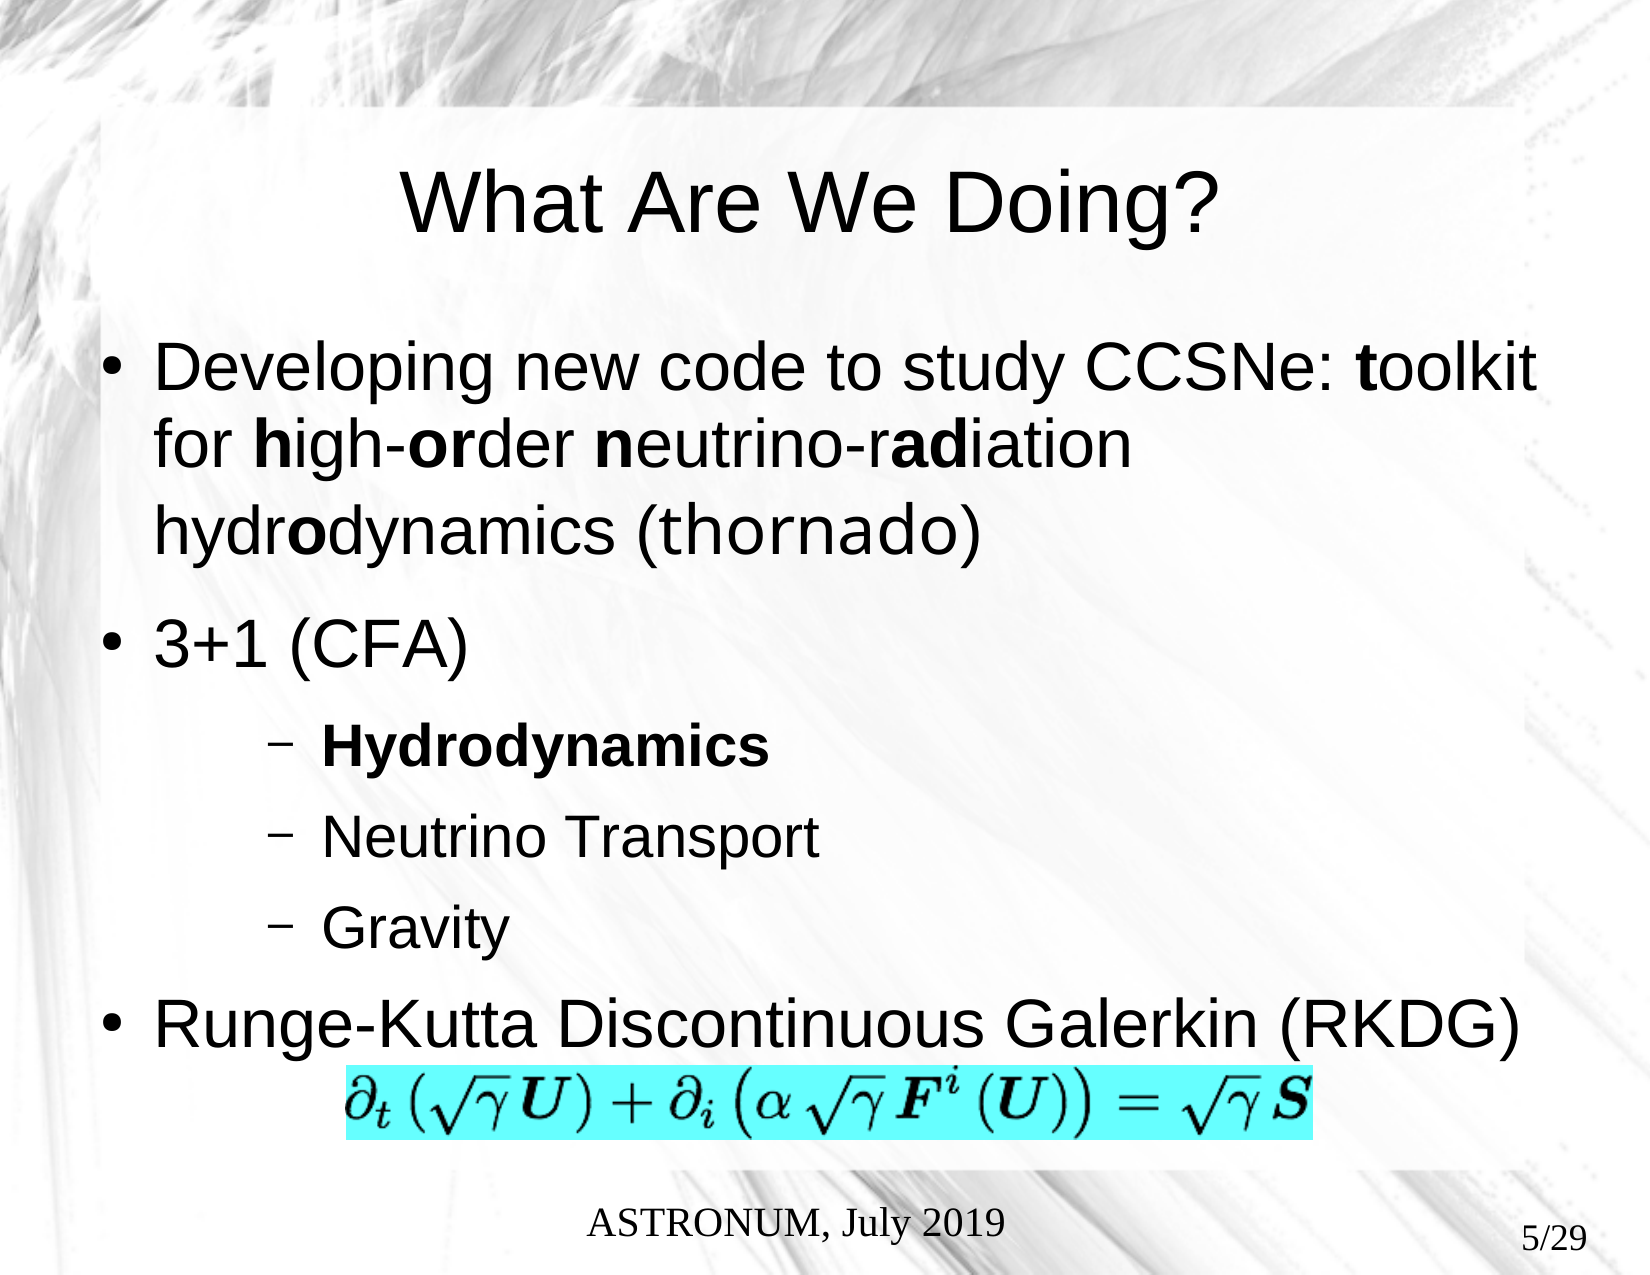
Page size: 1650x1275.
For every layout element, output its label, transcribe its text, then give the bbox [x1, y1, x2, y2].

title What Are We Doing? [117, 115, 1503, 288]
list Developing new code to study CCSNe: toolkit for high-order neutrino-radiation hydrodynamics (thornado) 3+1 (CFA) Hydrodynamics Neutrino Transport Gravity Runge-Kutta Discontinuous Galerkin (RKDG) [82, 328, 1540, 1126]
picture [0, 0, 1650, 1275]
